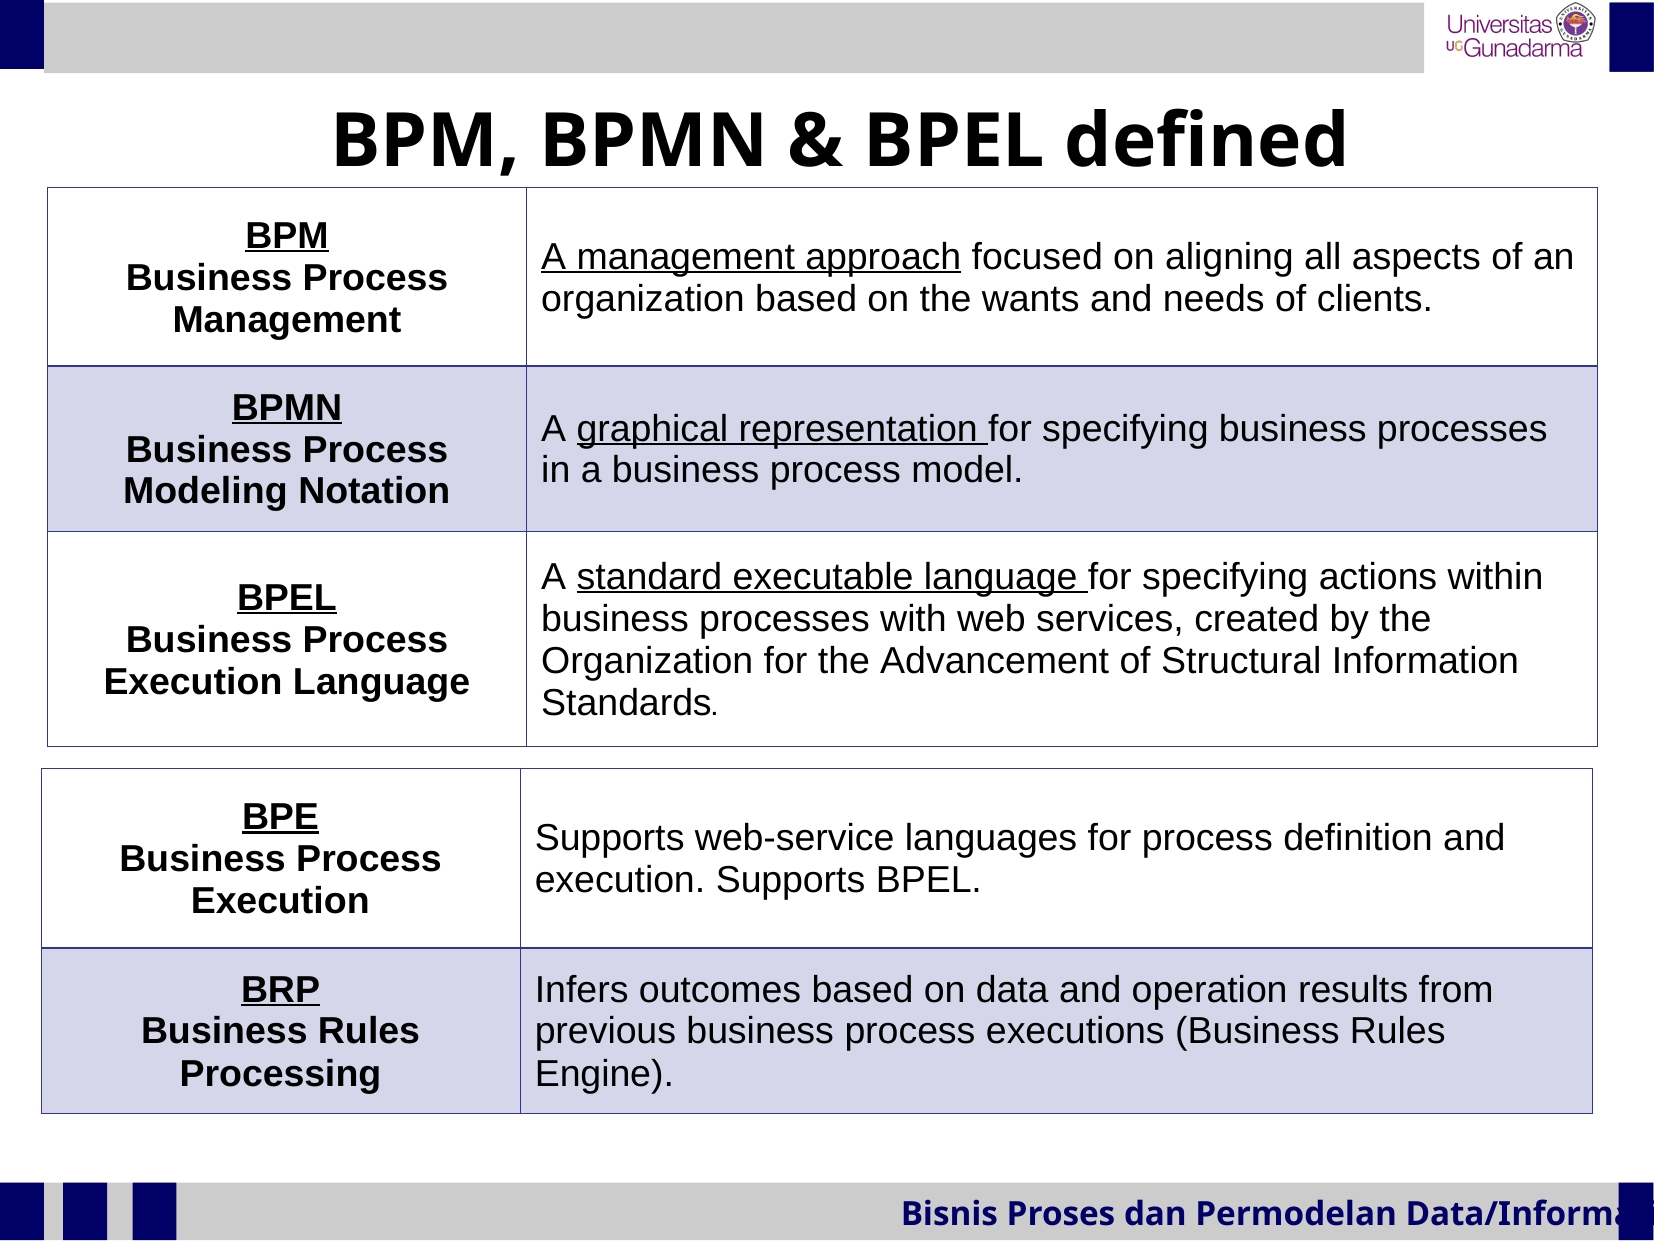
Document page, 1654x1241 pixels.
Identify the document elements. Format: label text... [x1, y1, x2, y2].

table_cell BRP Business Rules Processing [42, 949, 520, 1113]
table_cell BPMN Business Process Modeling Notation [48, 367, 526, 531]
picture [1437, 2, 1610, 53]
table_header BPE Business Process Execution [42, 769, 520, 947]
table_cell A standard executable language for specifying actions within business processes with web services, created by the Organization for the Advancement of Structural Information Standards. [527, 532, 1597, 746]
table_cell Infers outcomes based on data and operation results from previous business process executions (Business Rules Engine). [521, 949, 1592, 1113]
table_header BPM Business Process Management [48, 188, 526, 365]
table_header Supports web-service languages for process definition and execution. Supports BPEL. [521, 769, 1592, 947]
table_header A management approach focused on aligning all aspects of an organization based on the wants and needs of clients. [527, 188, 1597, 365]
title BPM, BPMN & BPEL defined [0, 53, 1654, 219]
table_cell BPEL Business Process Execution Language [48, 532, 526, 746]
table_cell A graphical representation for specifying business processes in a business process model. [527, 367, 1597, 531]
